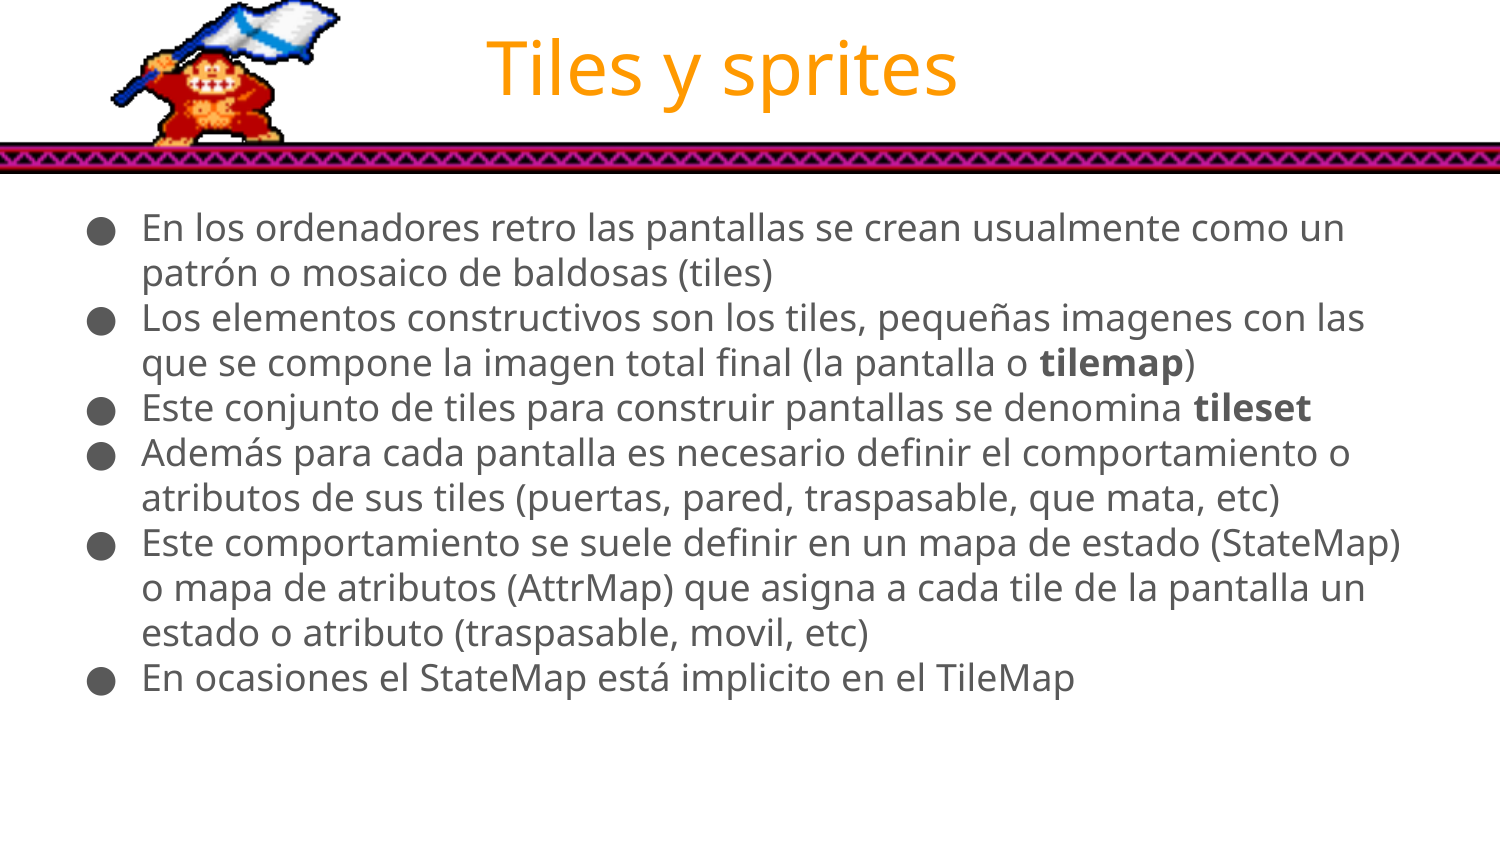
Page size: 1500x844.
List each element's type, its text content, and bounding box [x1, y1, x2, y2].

list En los ordenadores retro las pantallas se crean usualmente como un patrón o mosaico de baldosas (tiles) Los elementos constructivos son los tiles, pequeñas imagenes con las que se compone la imagen total final (la pantalla o tilemap) Este conjunto de tiles para construir pantallas se denomina tileset Además para cada pantalla es necesario definir el comportamiento o atributos de sus tiles (puertas, pared, traspasable, que mata, etc) Este comportamiento se suele definir en un mapa de estado (StateMap) o mapa de atributos (AttrMap) que asigna a cada tile de la pantalla un estado o atributo (traspasable, movil, etc) En ocasiones el StateMap está implicito en el TileMap https://opensource.com/article/18/4/easy-2d-game-creation-python-and-arcade [51, 189, 1449, 828]
picture [0, 0, 1500, 174]
title Tiles y sprites [471, 18, 1315, 112]
